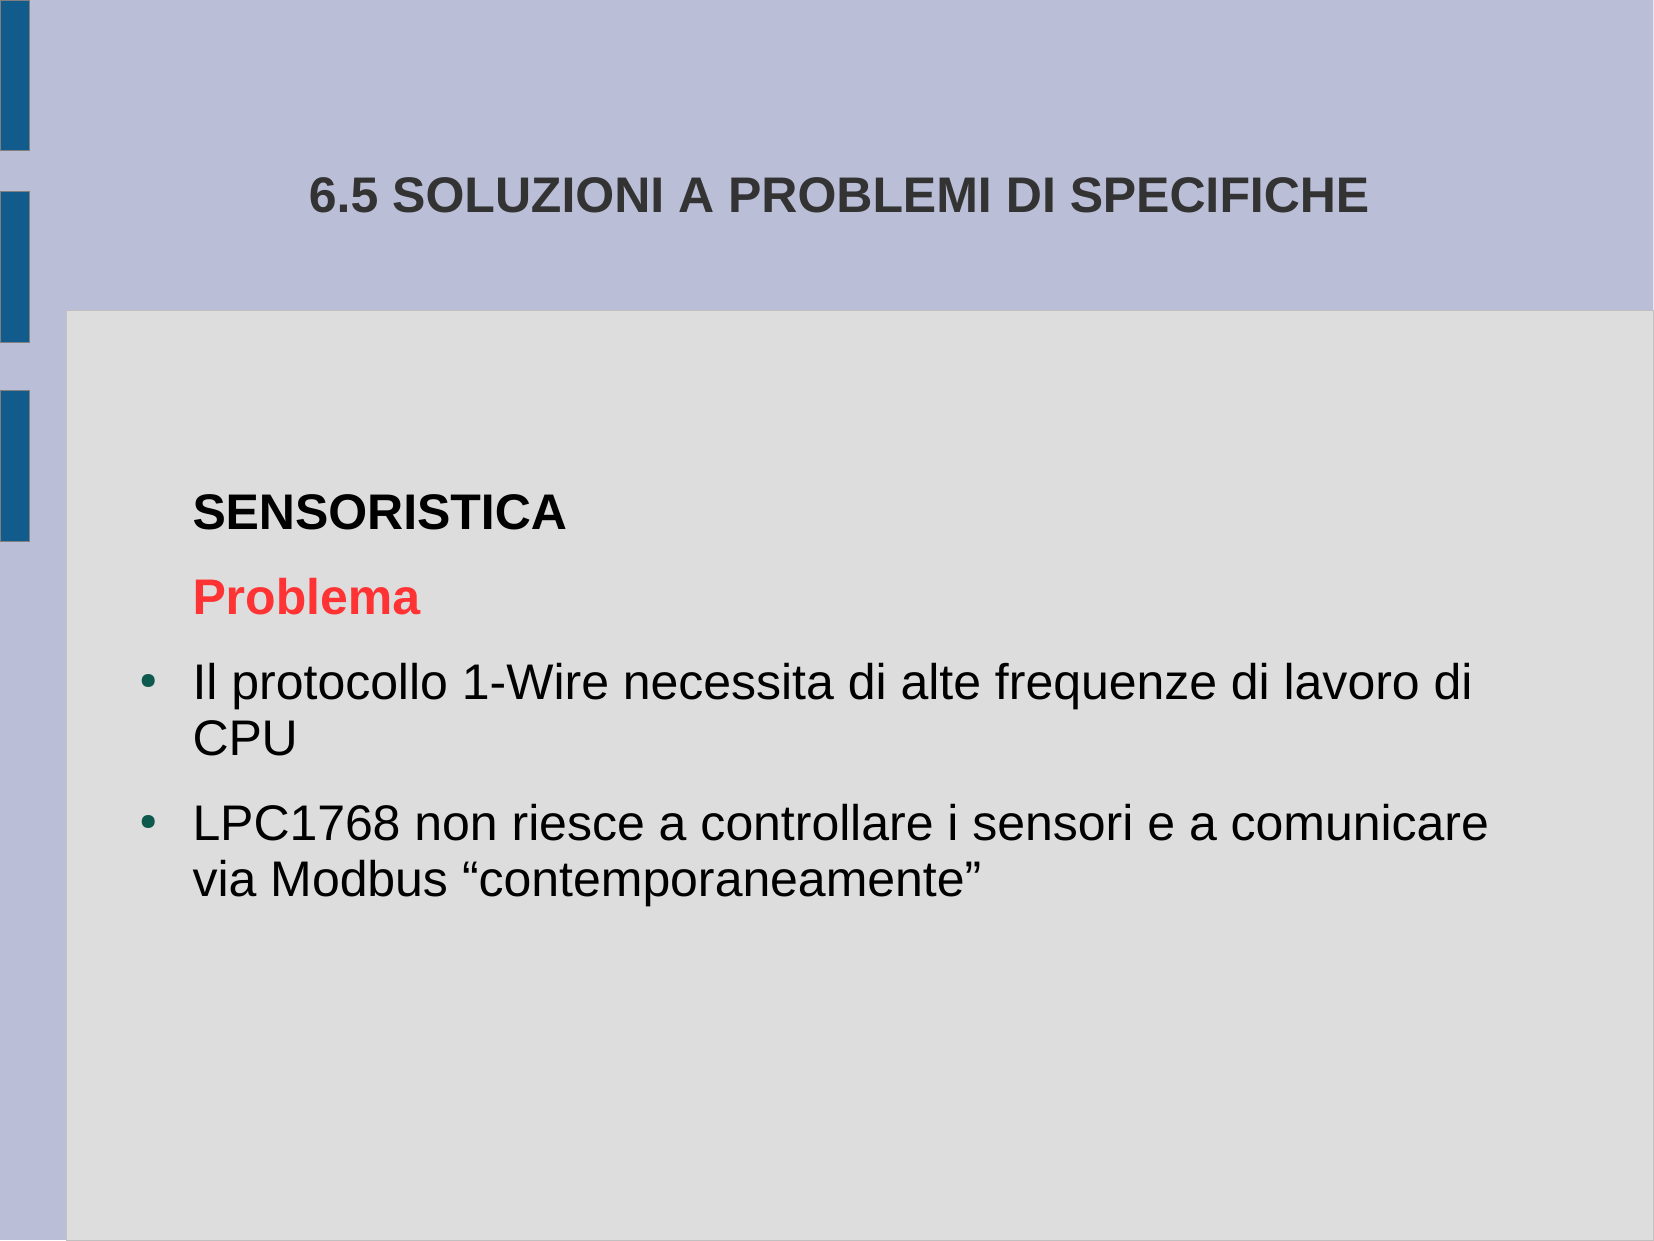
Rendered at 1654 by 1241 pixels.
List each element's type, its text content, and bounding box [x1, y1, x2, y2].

list SENSORISTICA Problema Il protocollo 1-Wire necessita di alte frequenze di lavoro di CPU LPC1768 non riesce a controllare i sensori e a comunicare via Modbus “contemporaneamente” [121, 483, 1534, 910]
title 6.5 SOLUZIONI A PROBLEMI DI SPECIFICHE [121, 91, 1534, 299]
